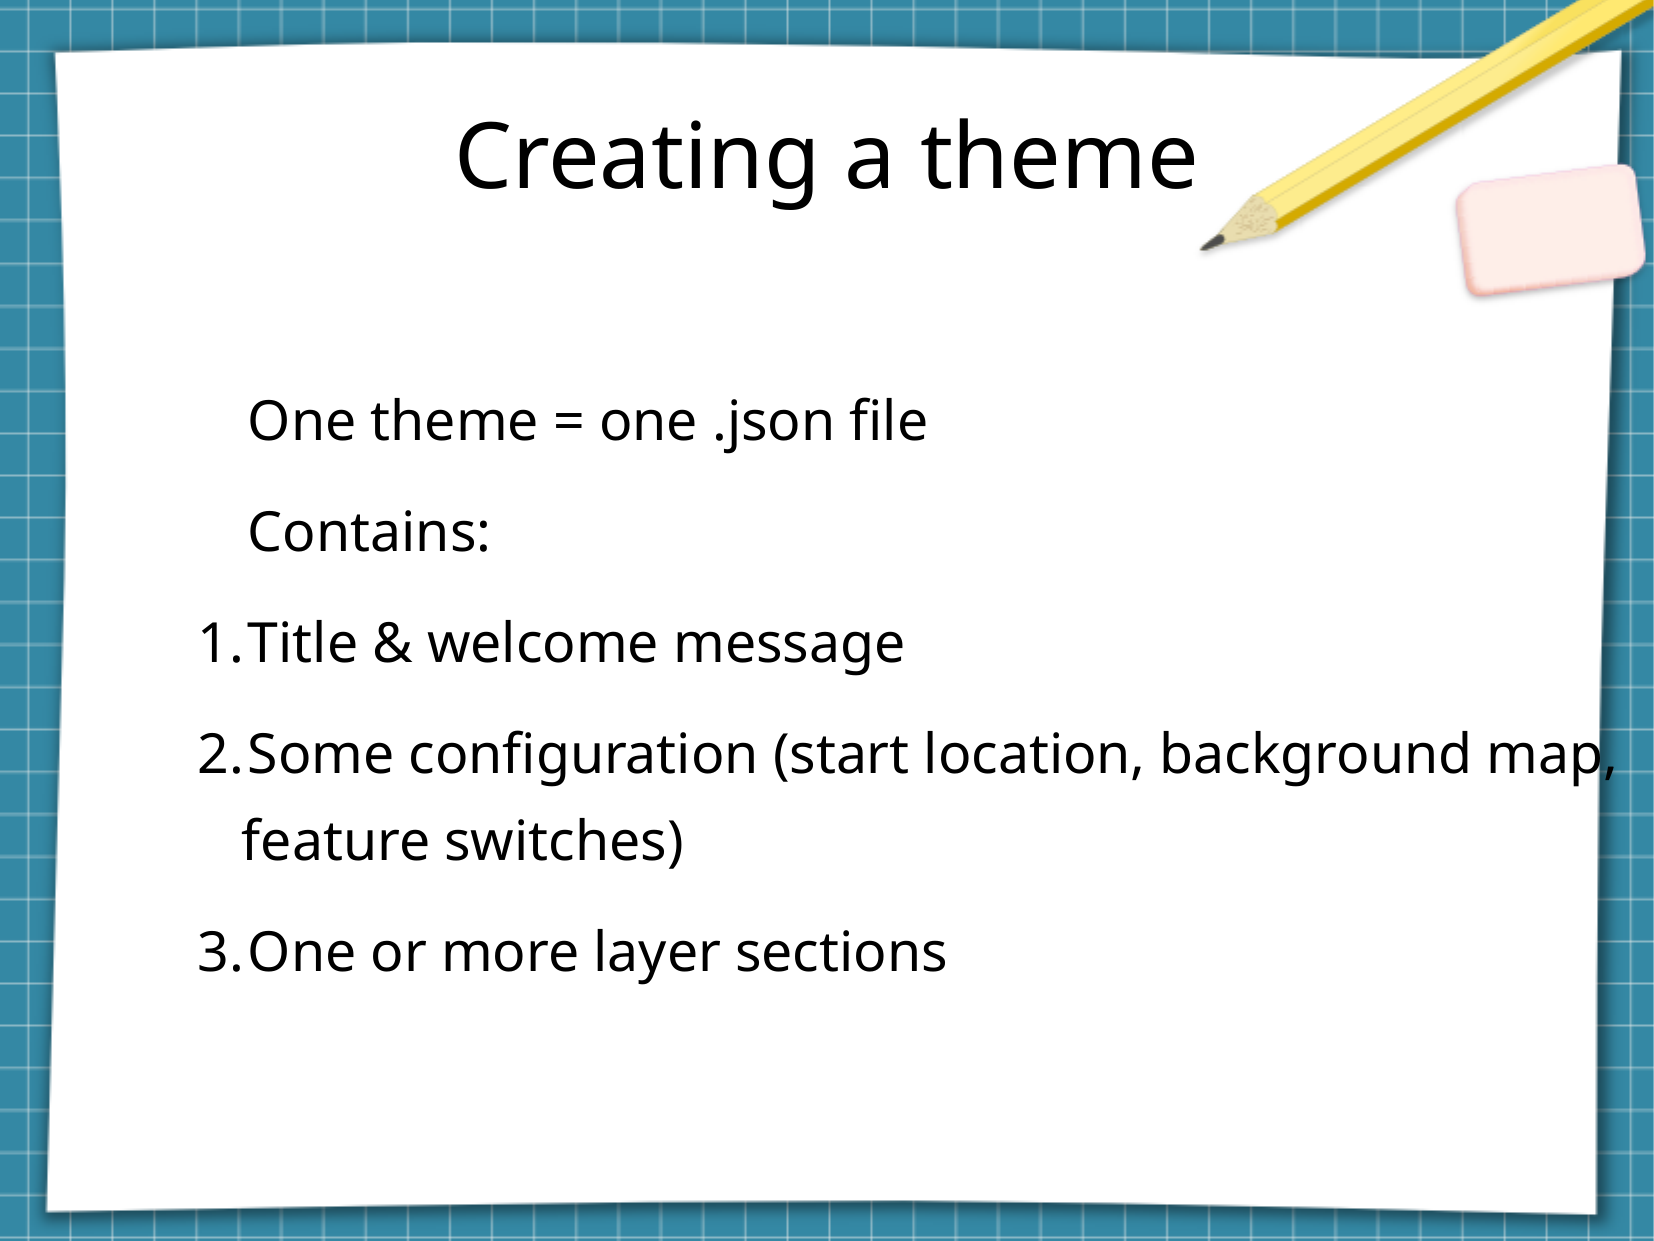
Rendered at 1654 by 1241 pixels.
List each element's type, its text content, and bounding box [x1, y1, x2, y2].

picture [0, 0, 1654, 1241]
list One theme = one .json file Contains: Title & welcome message Some configuration (start location, background map, feature switches) One or more layer sections [183, 270, 1654, 991]
title Creating a theme [82, 49, 1571, 257]
